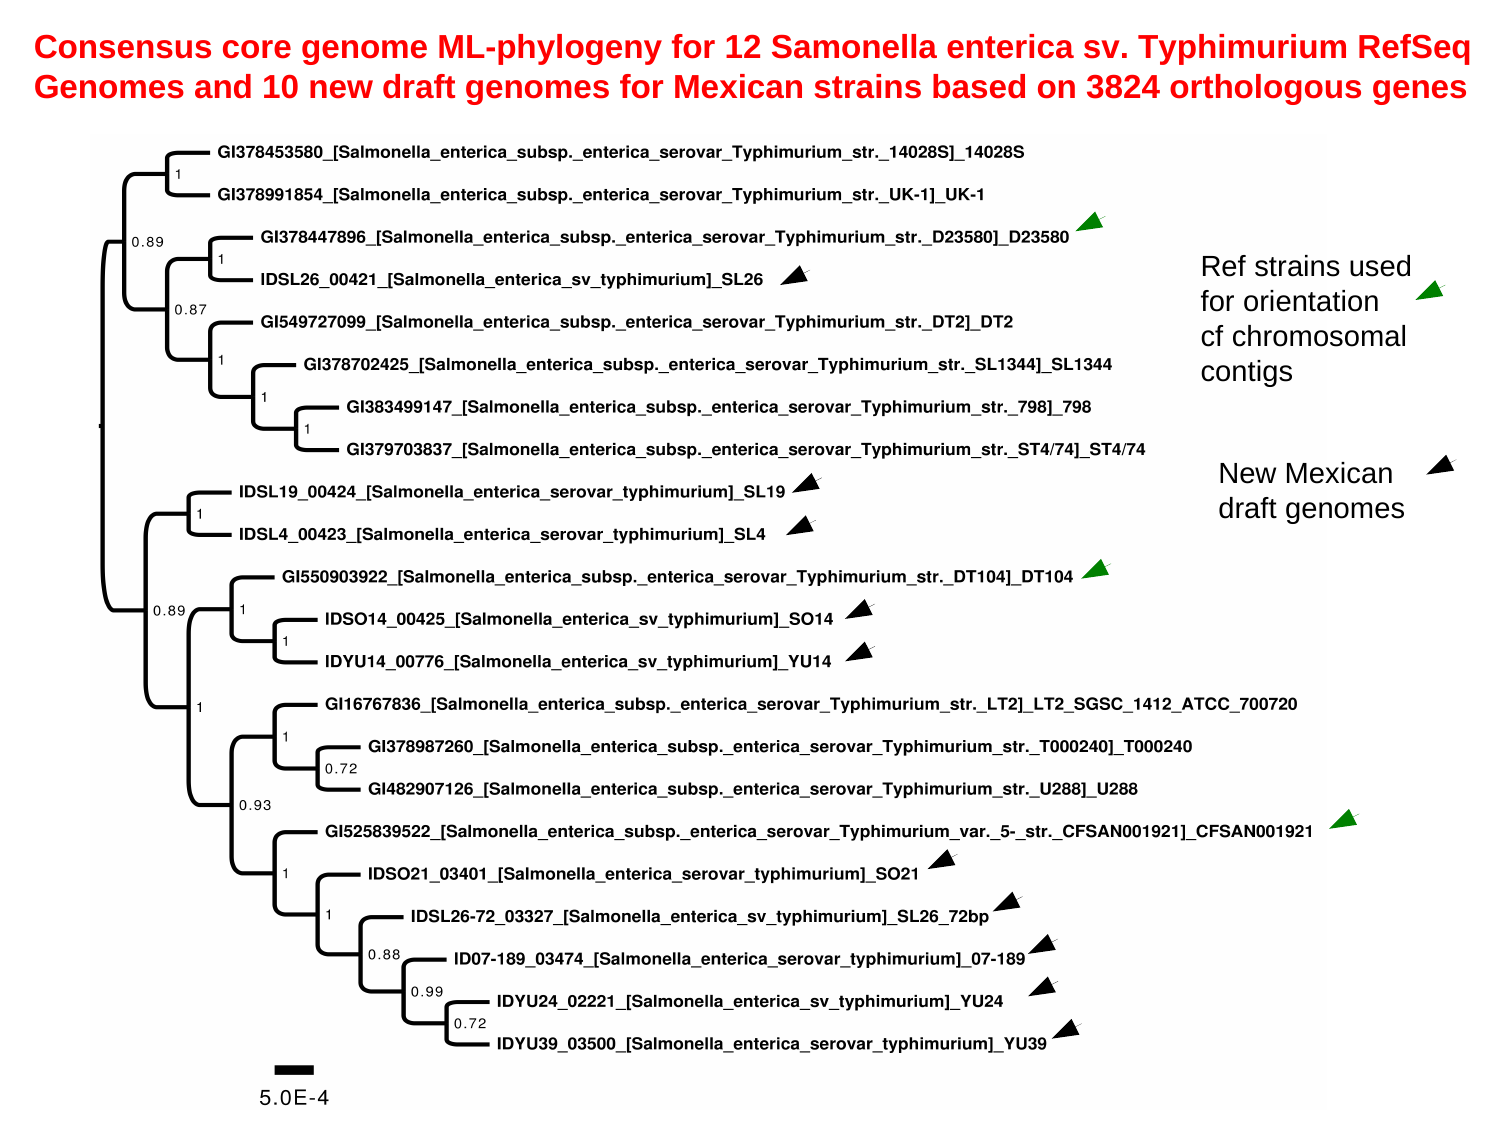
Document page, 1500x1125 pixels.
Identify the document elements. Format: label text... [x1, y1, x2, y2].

text_box Consensus core genome ML-phylogeny for 12 Samonella enterica sv. Typhimurium RefSeq Genomes and 10 new draft genomes for Mexican strains based on 3824 orthologous genes [19, 18, 1498, 113]
text_box Ref strains used for orientation cf chromosomal contigs [1185, 239, 1428, 395]
picture [90, 134, 1327, 1111]
text_box New Mexican draft genomes [1203, 446, 1421, 582]
